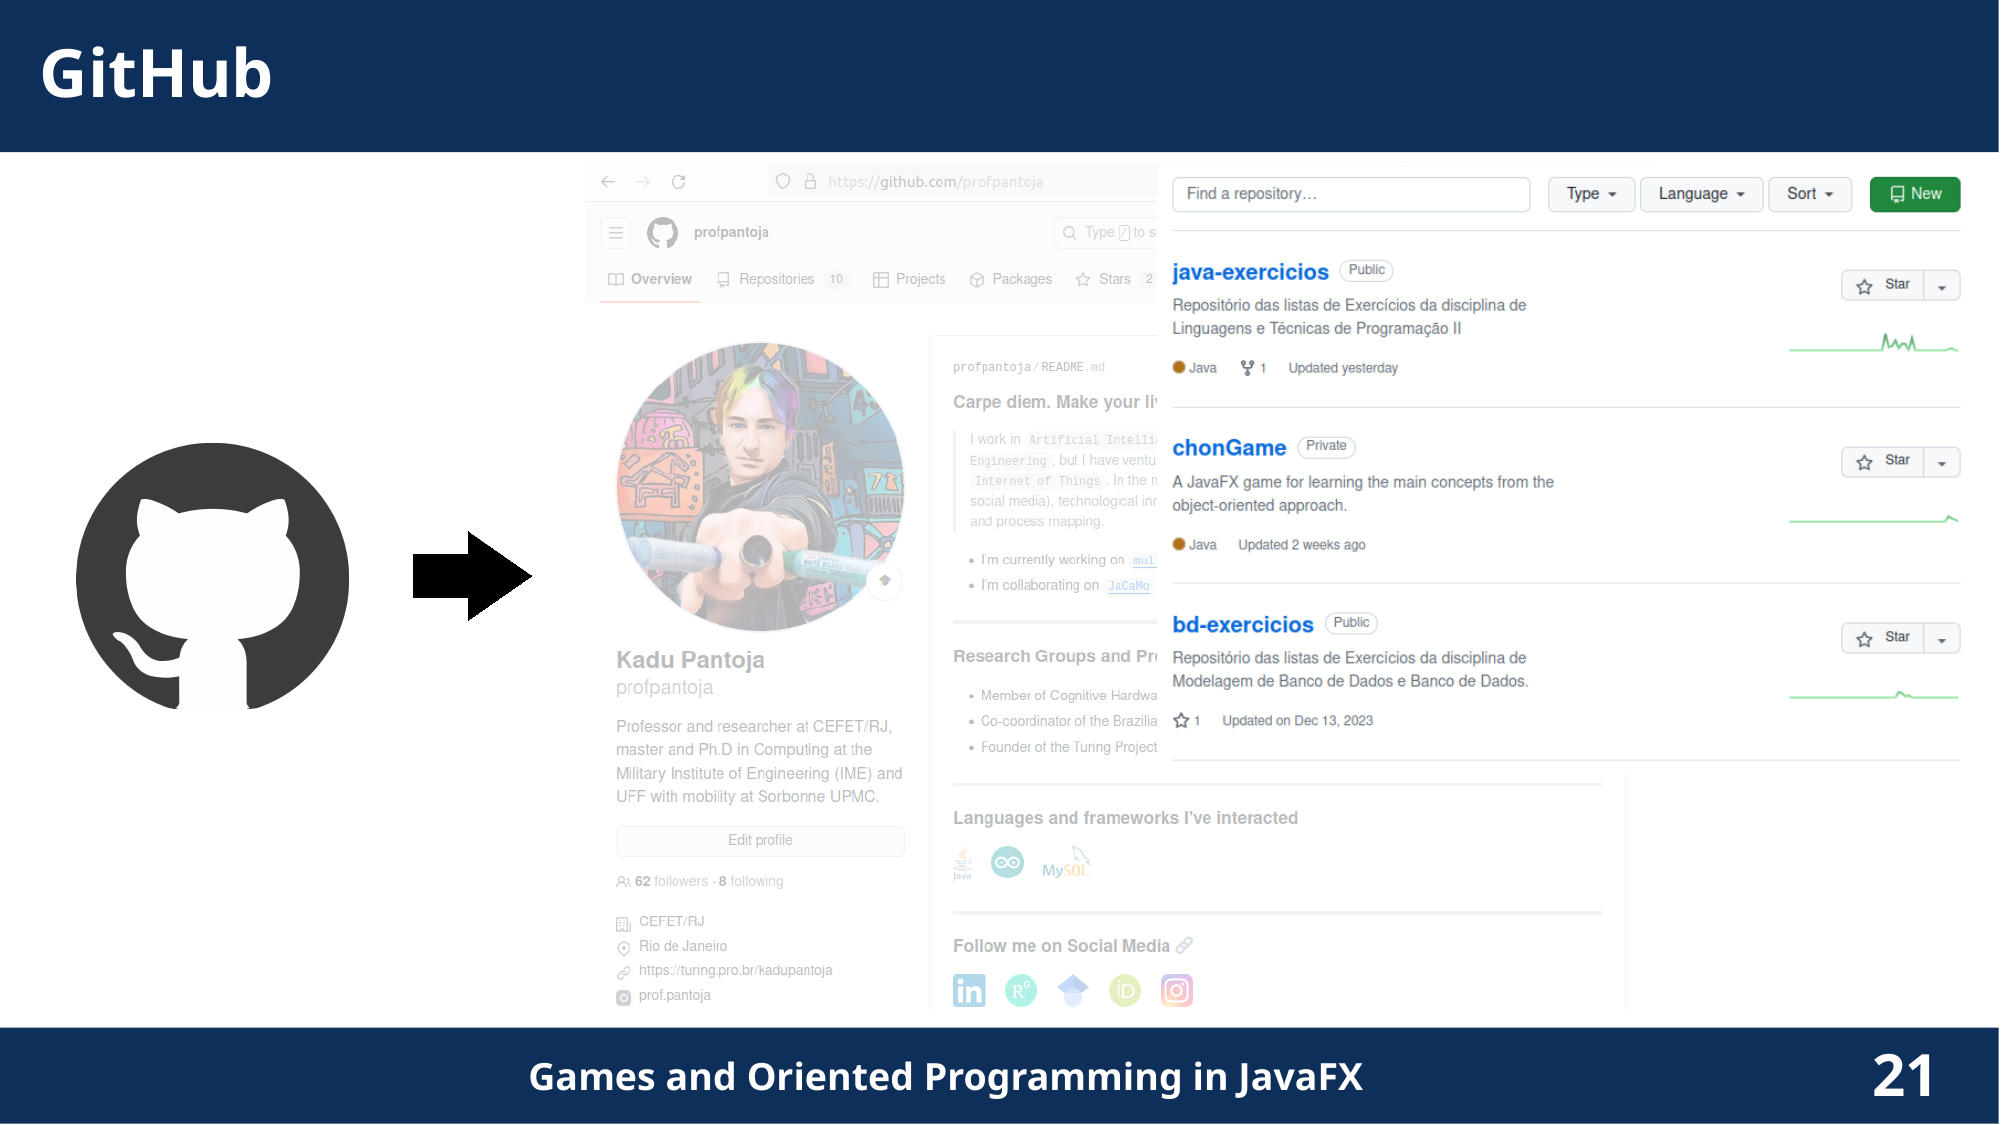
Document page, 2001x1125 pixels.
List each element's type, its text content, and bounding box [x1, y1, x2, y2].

text_box GitHub [25, 23, 1999, 119]
picture [585, 161, 1985, 1010]
text_box [413, 531, 532, 621]
picture [76, 442, 350, 709]
